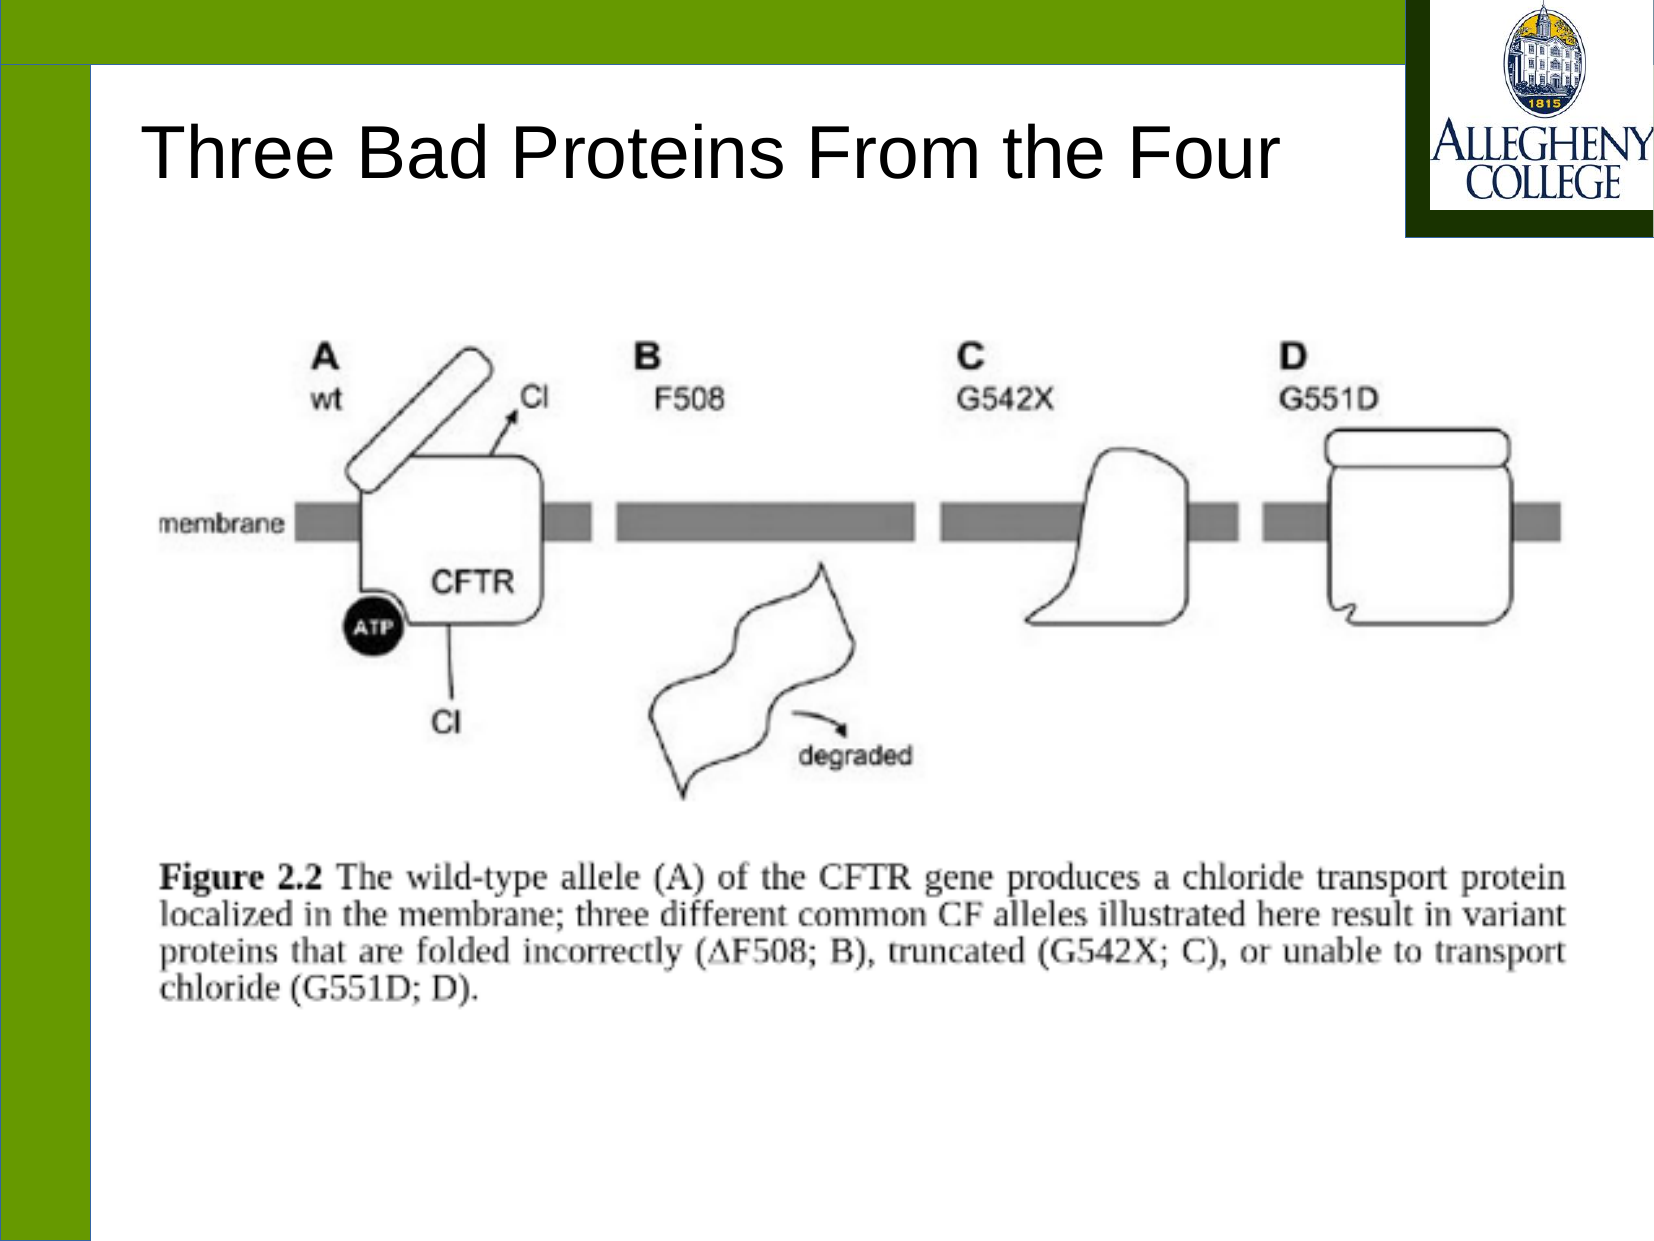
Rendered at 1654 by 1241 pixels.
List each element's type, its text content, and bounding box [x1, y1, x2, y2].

text_box [0, 0, 1654, 1241]
picture [150, 318, 1598, 1081]
picture [1430, 0, 1654, 210]
title Three Bad Proteins From the Four [129, 65, 1293, 257]
